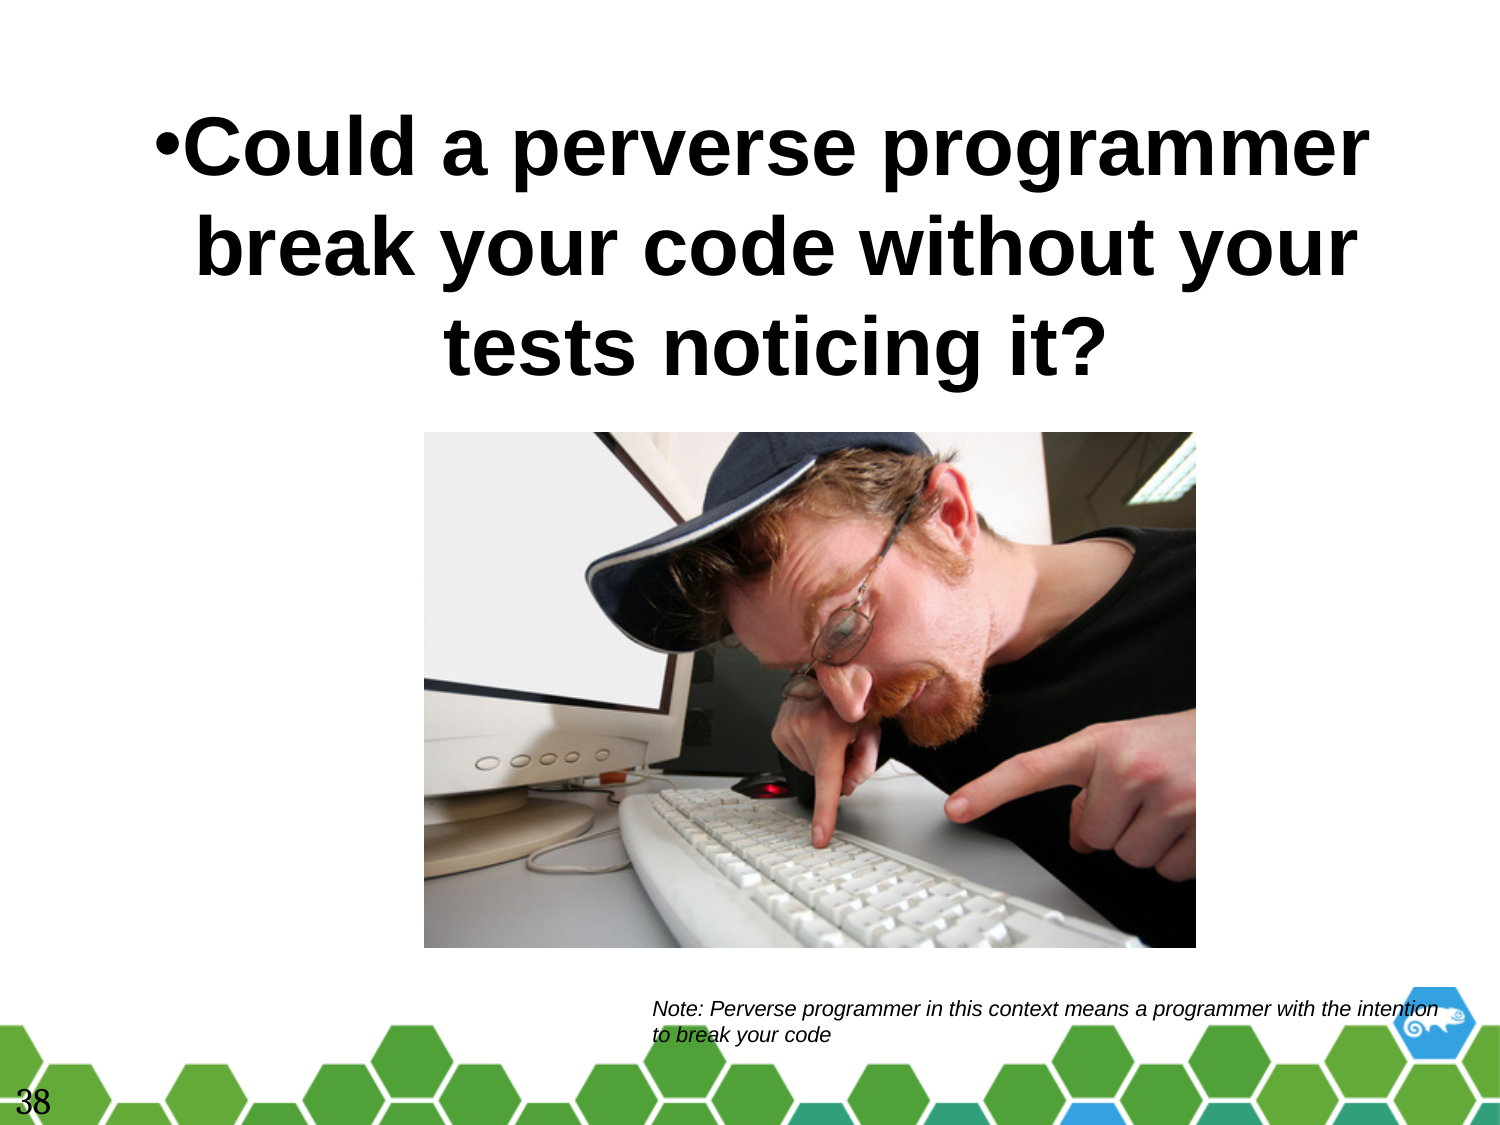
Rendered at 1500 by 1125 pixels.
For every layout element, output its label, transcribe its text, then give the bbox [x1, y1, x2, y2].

text_box Note: Perverse programmer in this context means a programmer with the intention to break your code [637, 986, 1459, 1053]
picture [424, 432, 1196, 948]
text_box Could a perverse programmer break your code without your tests noticing it? [86, 92, 1439, 747]
picture [0, 987, 1500, 1125]
